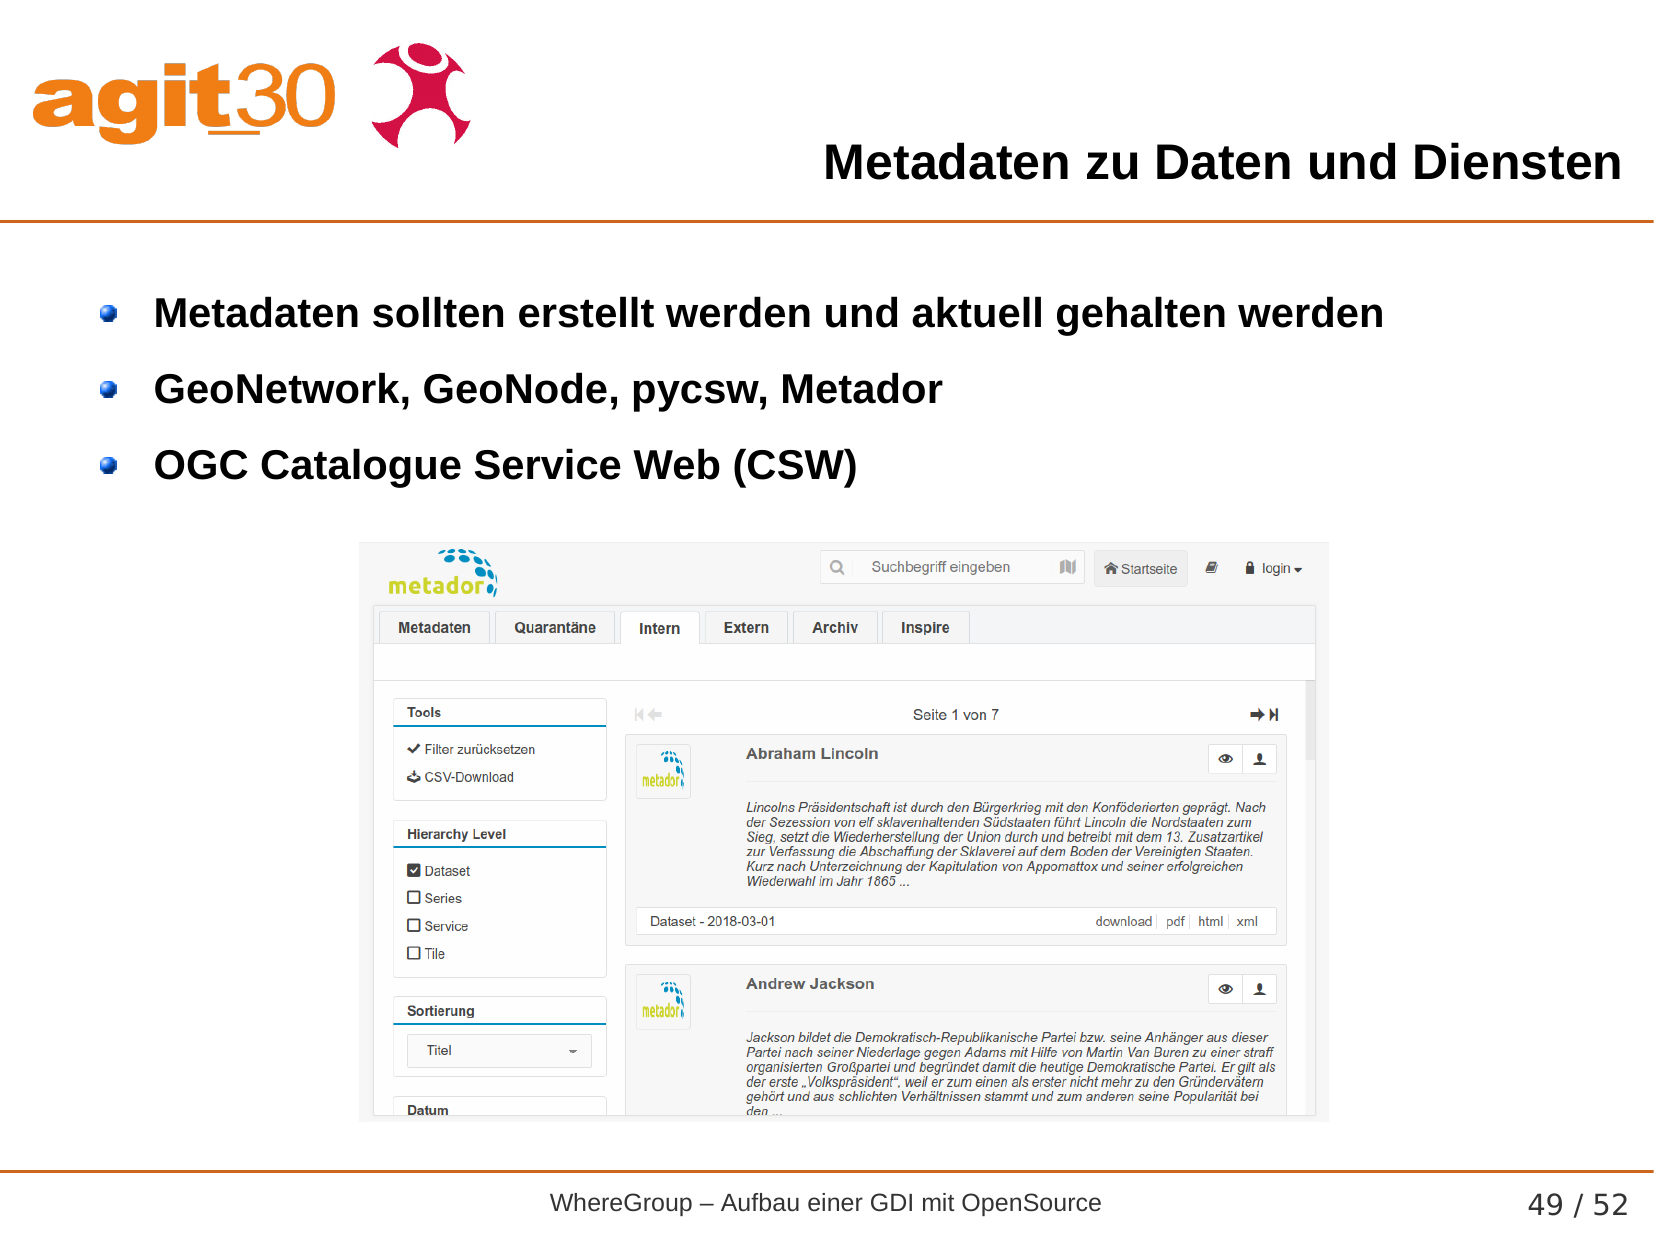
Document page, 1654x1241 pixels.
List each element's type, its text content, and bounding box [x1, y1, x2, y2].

picture [359, 542, 1329, 1123]
picture [29, 58, 340, 148]
title Metadaten zu Daten und Diensten [236, 118, 1625, 207]
list Metadaten sollten erstellt werden und aktuell gehalten werden GeoNetwork, GeoNode, pycsw, Metador OGC Catalogue Service Web (CSW) [82, 290, 1571, 1109]
